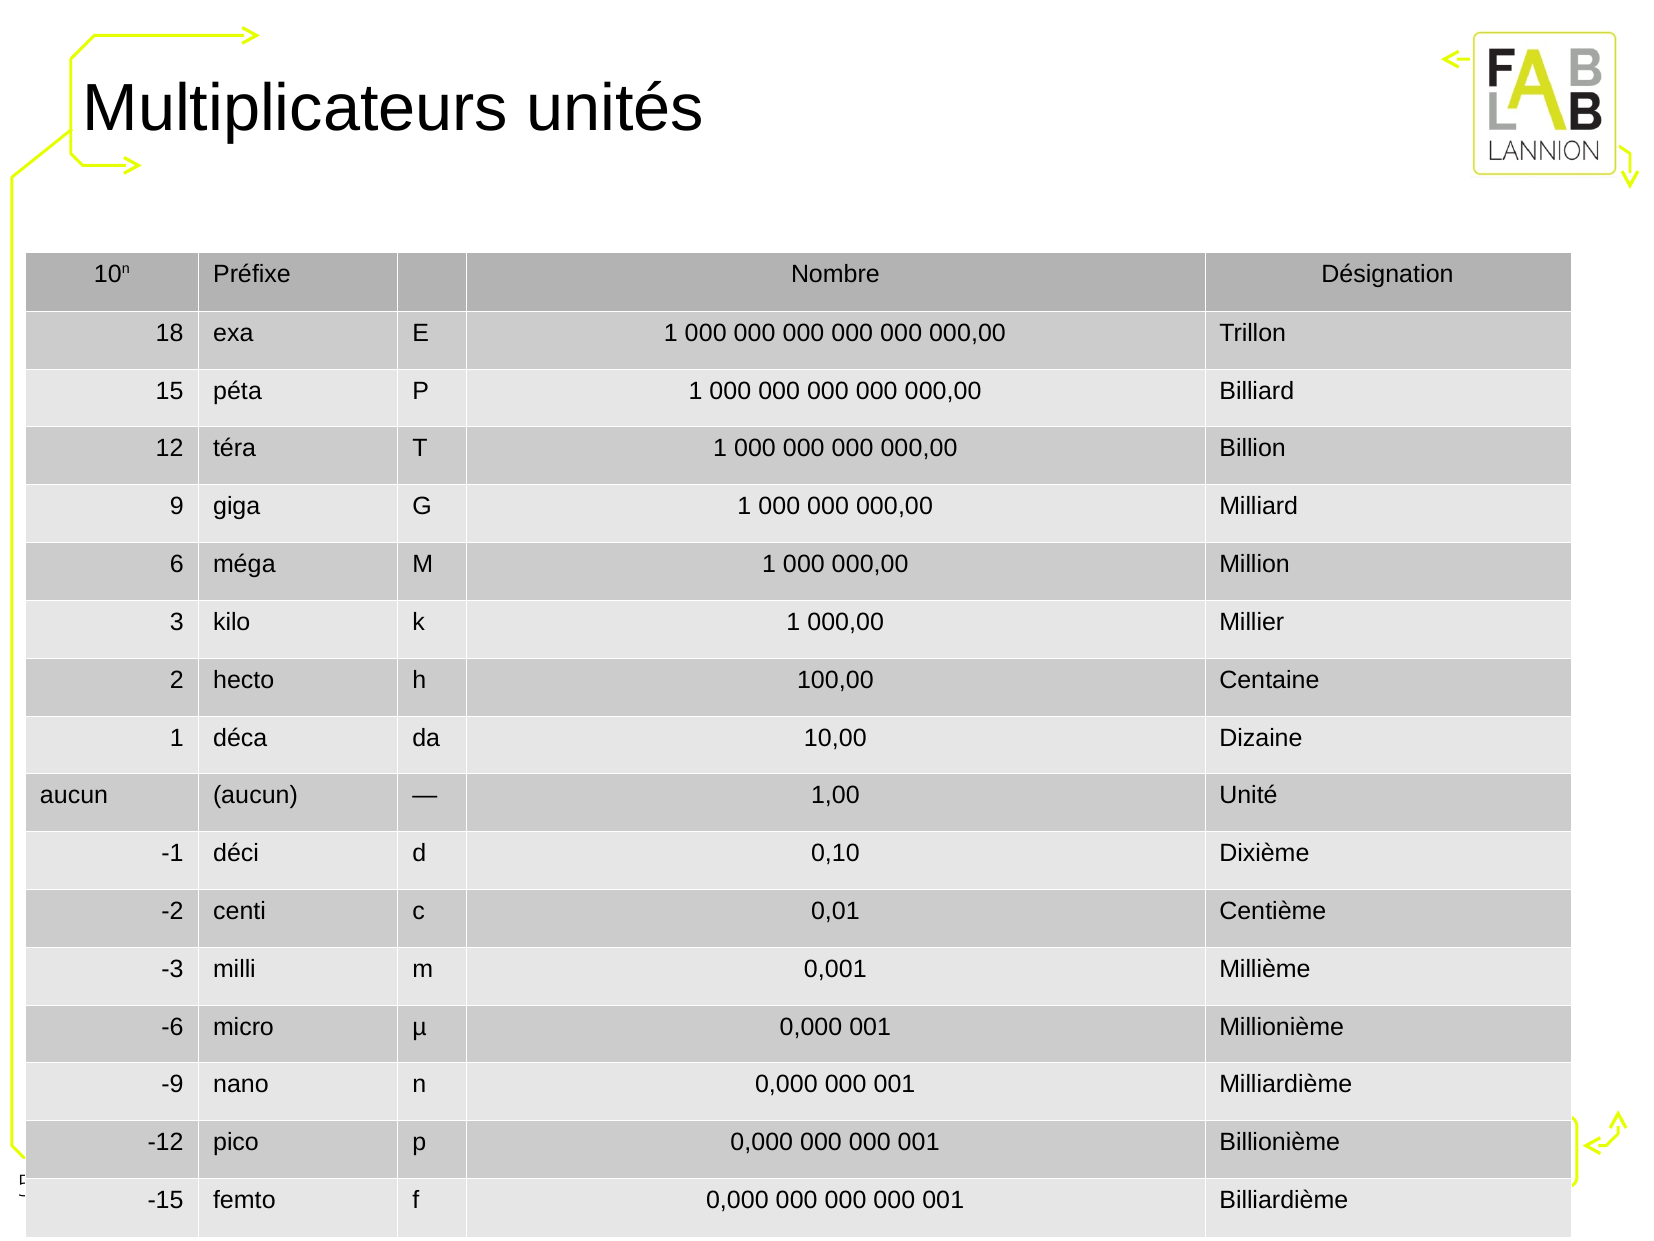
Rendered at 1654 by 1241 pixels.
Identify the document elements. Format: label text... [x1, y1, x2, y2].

table_cell Milliardième [1206, 1063, 1571, 1120]
table_cell Trillon [1206, 312, 1571, 369]
table_cell da [398, 717, 466, 773]
table_cell -9 [26, 1063, 198, 1120]
table_cell 0,001 [467, 948, 1205, 1005]
table_cell (aucun) [199, 774, 397, 831]
table_cell 2 [26, 659, 198, 716]
table_header Nombre [467, 253, 1205, 311]
table_cell µ [398, 1006, 466, 1062]
table_cell 18 [26, 312, 198, 369]
table_cell c [398, 890, 466, 947]
table_cell kilo [199, 601, 397, 658]
table_cell femto [199, 1179, 397, 1237]
table_cell Unité [1206, 774, 1571, 831]
table_cell téra [199, 427, 397, 484]
table_cell -3 [26, 948, 198, 1005]
table_cell d [398, 832, 466, 889]
table_cell E [398, 312, 466, 369]
table_cell 9 [26, 485, 198, 542]
table_cell p [398, 1121, 466, 1178]
table_cell Billion [1206, 427, 1571, 484]
table_cell 6 [26, 543, 198, 600]
table_cell P [398, 370, 466, 426]
table_cell Millier [1206, 601, 1571, 658]
table_cell 12 [26, 427, 198, 484]
table_cell Billiardième [1206, 1179, 1571, 1237]
table_cell aucun [26, 774, 198, 831]
table_cell milli [199, 948, 397, 1005]
table_cell 0,000 000 001 [467, 1063, 1205, 1120]
table_cell 1 000 000,00 [467, 543, 1205, 600]
table_cell n [398, 1063, 466, 1120]
table_cell Centaine [1206, 659, 1571, 716]
table_cell 3 [26, 601, 198, 658]
table_cell 10,00 [467, 717, 1205, 773]
table_cell T [398, 427, 466, 484]
table_cell -15 [26, 1179, 198, 1237]
table_cell exa [199, 312, 397, 369]
table_cell -12 [26, 1121, 198, 1178]
table_cell Billionième [1206, 1121, 1571, 1178]
table_cell Centième [1206, 890, 1571, 947]
table_cell Million [1206, 543, 1571, 600]
table_cell giga [199, 485, 397, 542]
table_cell micro [199, 1006, 397, 1062]
table_cell 100,00 [467, 659, 1205, 716]
picture [1470, 29, 1619, 178]
table_cell Dixième [1206, 832, 1571, 889]
table_cell péta [199, 370, 397, 426]
table_cell 1 000 000 000 000 000,00 [467, 370, 1205, 426]
table_cell déca [199, 717, 397, 773]
table_cell Billiard [1206, 370, 1571, 426]
table_cell m [398, 948, 466, 1005]
table_cell 0,10 [467, 832, 1205, 889]
table_header 10n [26, 253, 198, 311]
table_cell Millionième [1206, 1006, 1571, 1062]
table_cell 0,01 [467, 890, 1205, 947]
title Multiplicateurs unités [82, 49, 1441, 166]
table_cell Dizaine [1206, 717, 1571, 773]
table_cell pico [199, 1121, 397, 1178]
table_cell 15 [26, 370, 198, 426]
table_cell Milliard [1206, 485, 1571, 542]
table_cell 1,00 [467, 774, 1205, 831]
table_cell 1 000 000 000 000 000 000,00 [467, 312, 1205, 369]
table_cell 1 000,00 [467, 601, 1205, 658]
table_cell -6 [26, 1006, 198, 1062]
table_cell 1 [26, 717, 198, 773]
table_cell 0,000 000 000 001 [467, 1121, 1205, 1178]
table_cell -1 [26, 832, 198, 889]
table_cell h [398, 659, 466, 716]
table_cell hecto [199, 659, 397, 716]
table_header Désignation [1206, 253, 1571, 311]
table_cell Millième [1206, 948, 1571, 1005]
table_cell nano [199, 1063, 397, 1120]
table_header Préfixe [199, 253, 397, 311]
table_cell déci [199, 832, 397, 889]
table_cell M [398, 543, 466, 600]
table_cell f [398, 1179, 466, 1237]
table_cell -2 [26, 890, 198, 947]
table_cell 0,000 001 [467, 1006, 1205, 1062]
table_cell k [398, 601, 466, 658]
table_cell 1 000 000 000,00 [467, 485, 1205, 542]
table_cell centi [199, 890, 397, 947]
table_header [398, 253, 466, 311]
table_cell méga [199, 543, 397, 600]
table_cell G [398, 485, 466, 542]
table_cell 0,000 000 000 000 001 [467, 1179, 1205, 1237]
table_cell 1 000 000 000 000,00 [467, 427, 1205, 484]
table_cell — [398, 774, 466, 831]
